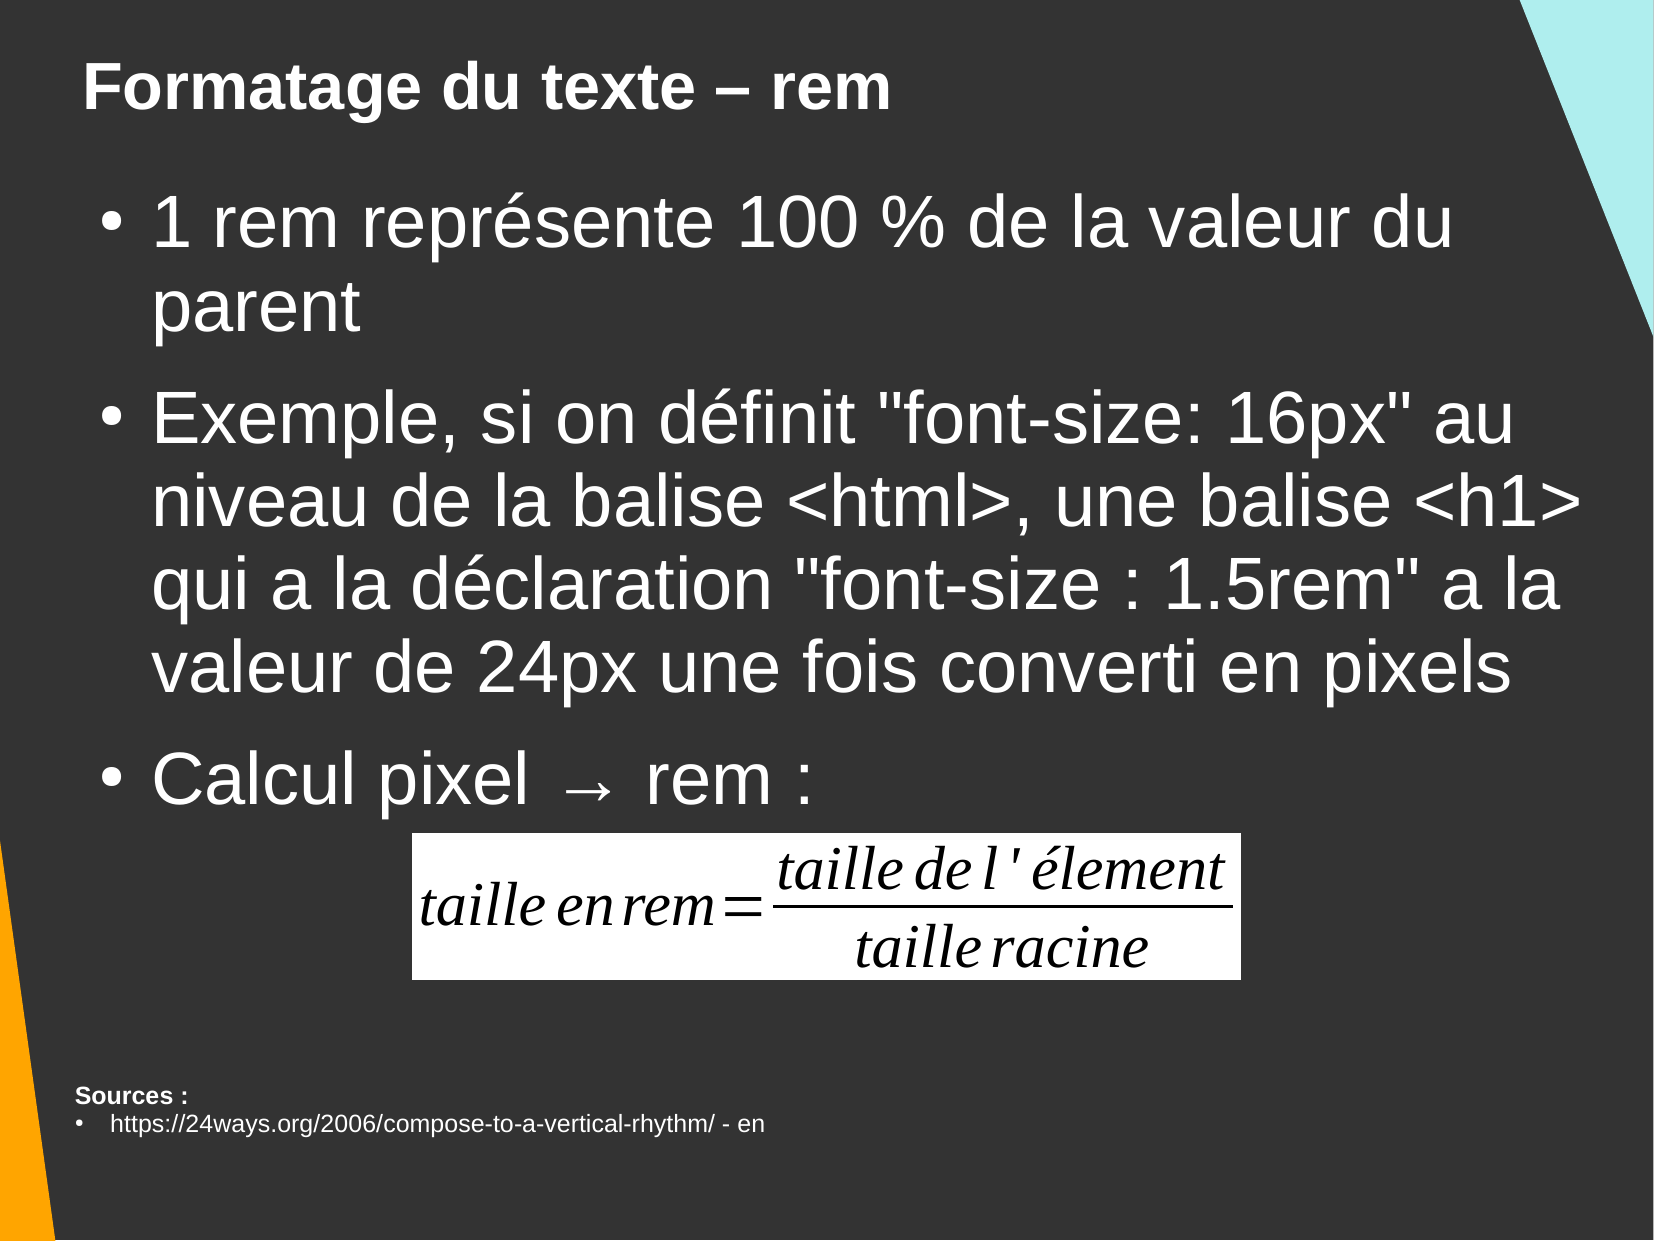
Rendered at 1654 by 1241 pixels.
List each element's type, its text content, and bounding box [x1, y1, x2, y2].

title Formatage du texte – rem [82, 49, 1571, 152]
text_box [0, 840, 56, 1241]
text_box Sources : https://24ways.org/2006/compose-to-a-vertical-rhythm/ - en [60, 1074, 1546, 1241]
chart [412, 833, 1242, 981]
text_box [1519, 0, 1654, 339]
list 1 rem représente 100 % de la valeur du parent Exemple, si on définit "font-size: 16px" au niveau de la balise <html>, une balise <h1> qui a la déclaration "font-size : 1.5rem" a la valeur de 24px une fois converti en pixels Calcul pixel → rem : [80, 180, 1605, 827]
